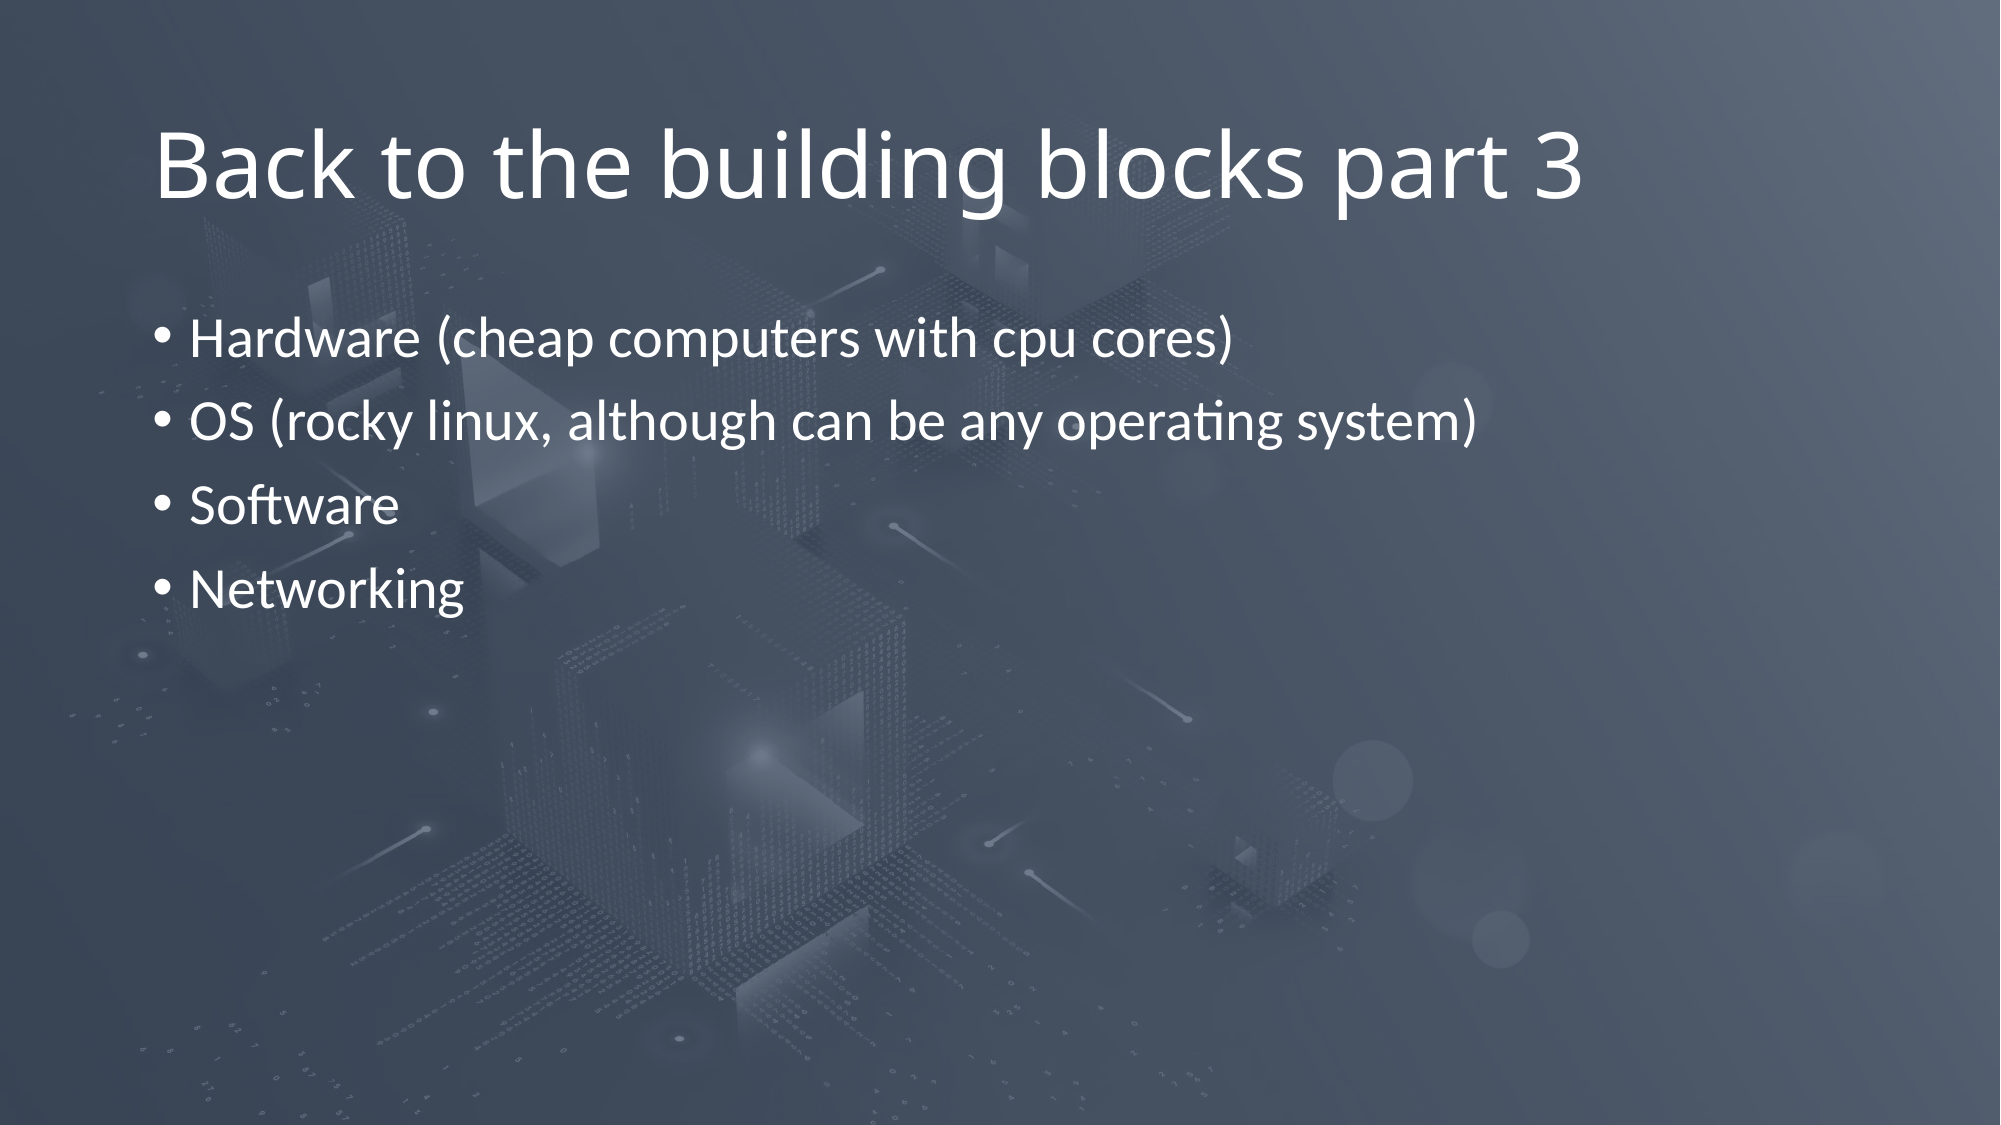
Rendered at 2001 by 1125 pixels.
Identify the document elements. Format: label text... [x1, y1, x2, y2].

list Hardware (cheap computers with cpu cores) OS (rocky linux, although can be any operating system) Software Networking [137, 299, 1863, 1014]
title Back to the building blocks part 3 [137, 59, 1863, 278]
picture [0, 0, 2000, 1125]
